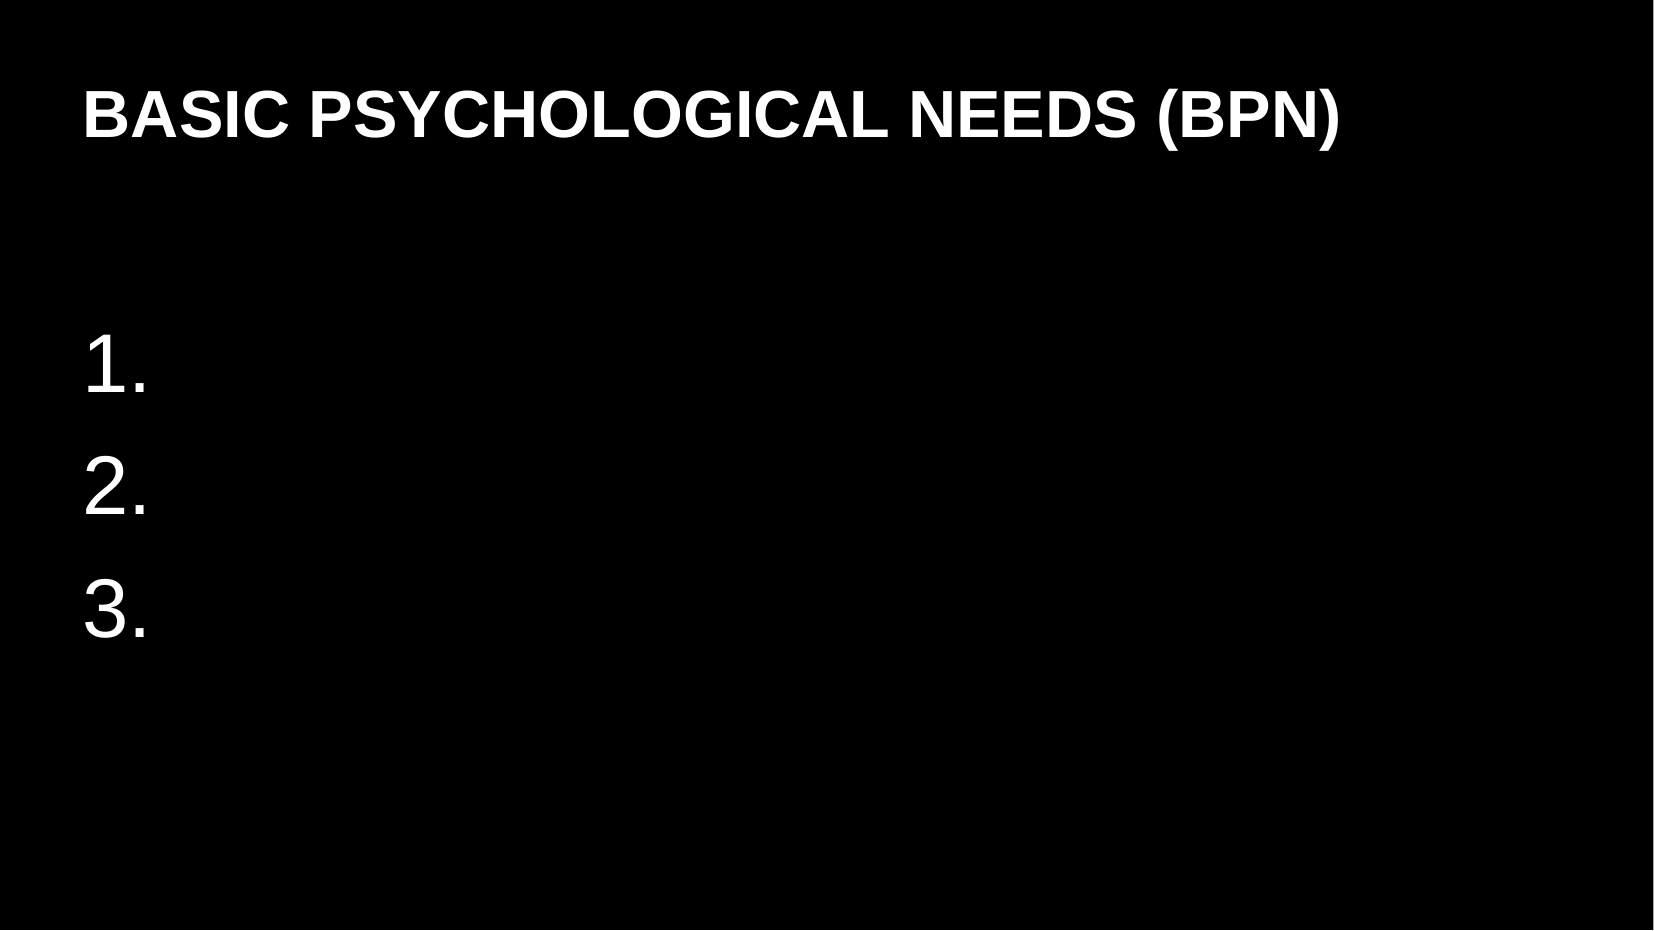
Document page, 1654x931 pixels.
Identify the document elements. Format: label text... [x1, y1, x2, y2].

list 1. 2. 3. [82, 316, 1571, 857]
title BASIC PSYCHOLOGICAL NEEDS (BPN) [82, 37, 1571, 193]
